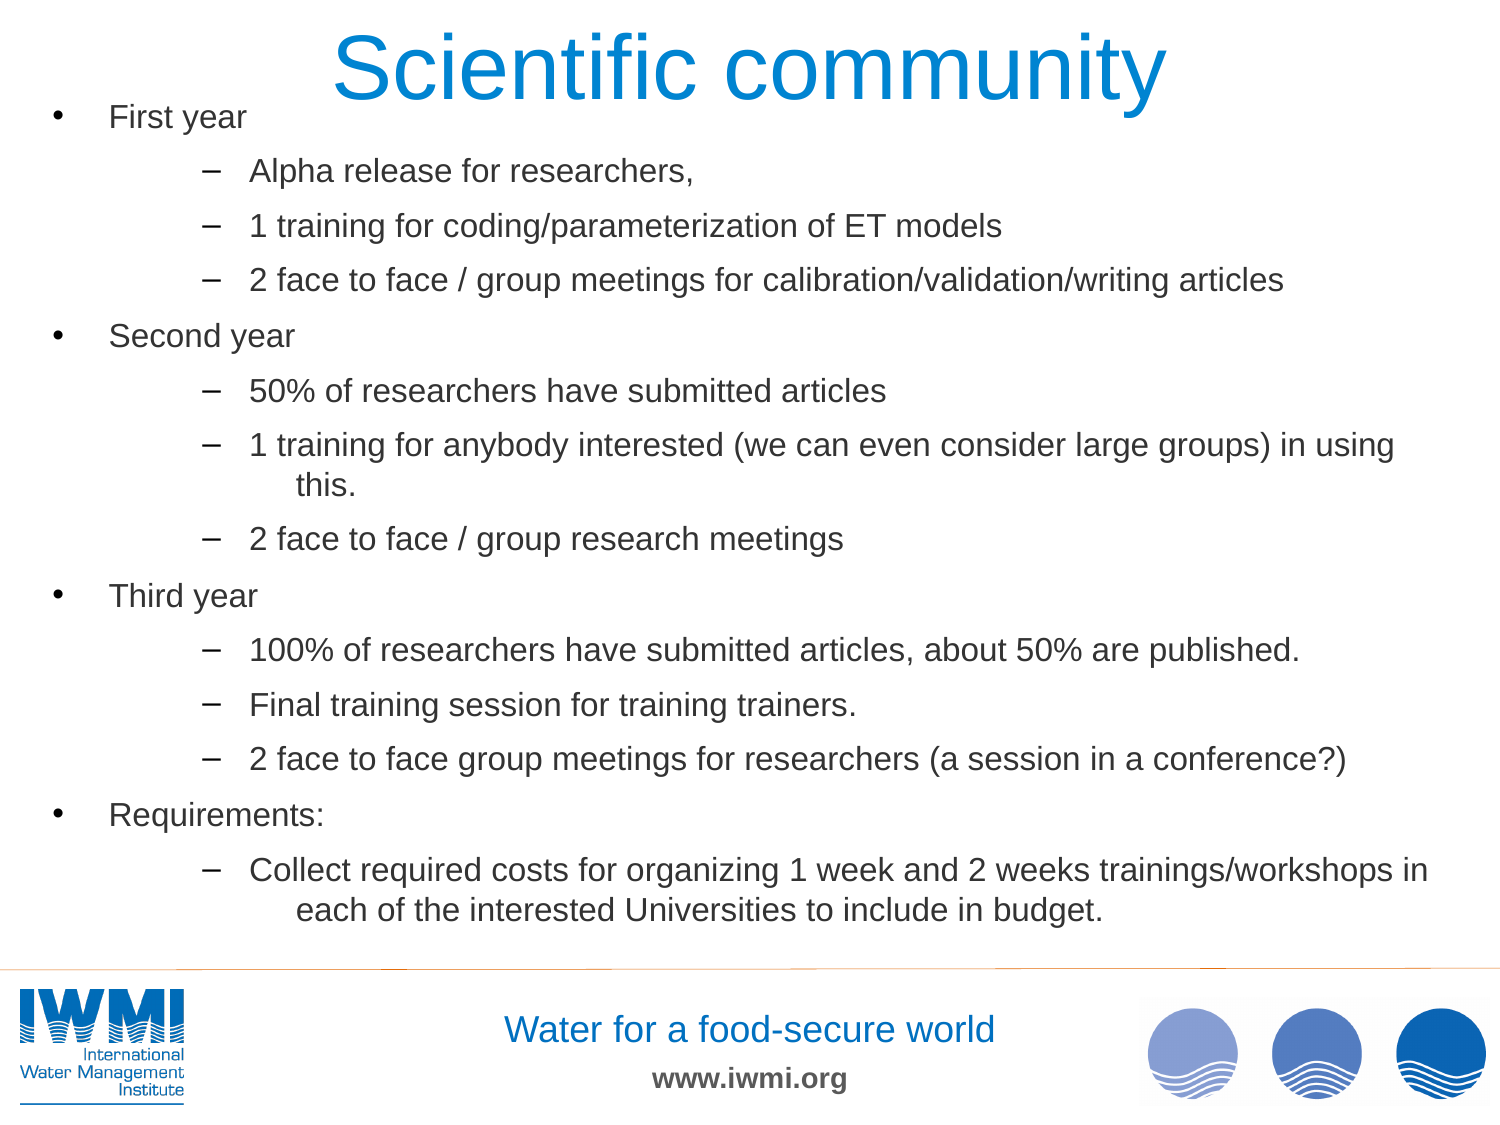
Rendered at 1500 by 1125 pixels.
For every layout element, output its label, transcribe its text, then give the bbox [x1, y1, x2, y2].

list First year Alpha release for researchers, 1 training for coding/parameterization of ET models 2 face to face / group meetings for calibration/validation/writing articles Second year 50% of researchers have submitted articles 1 training for anybody interested (we can even consider large groups) in using this. 2 face to face / group research meetings Third year 100% of researchers have submitted articles, about 50% are published. Final training session for training trainers. 2 face to face group meetings for researchers (a session in a conference?) Requirements: Collect required costs for organizing 1 week and 2 weeks trainings/workshops in each of the interested Universities to include in budget. [37, 87, 1463, 1101]
picture [20, 989, 184, 1105]
title Scientific community [75, 0, 1426, 87]
